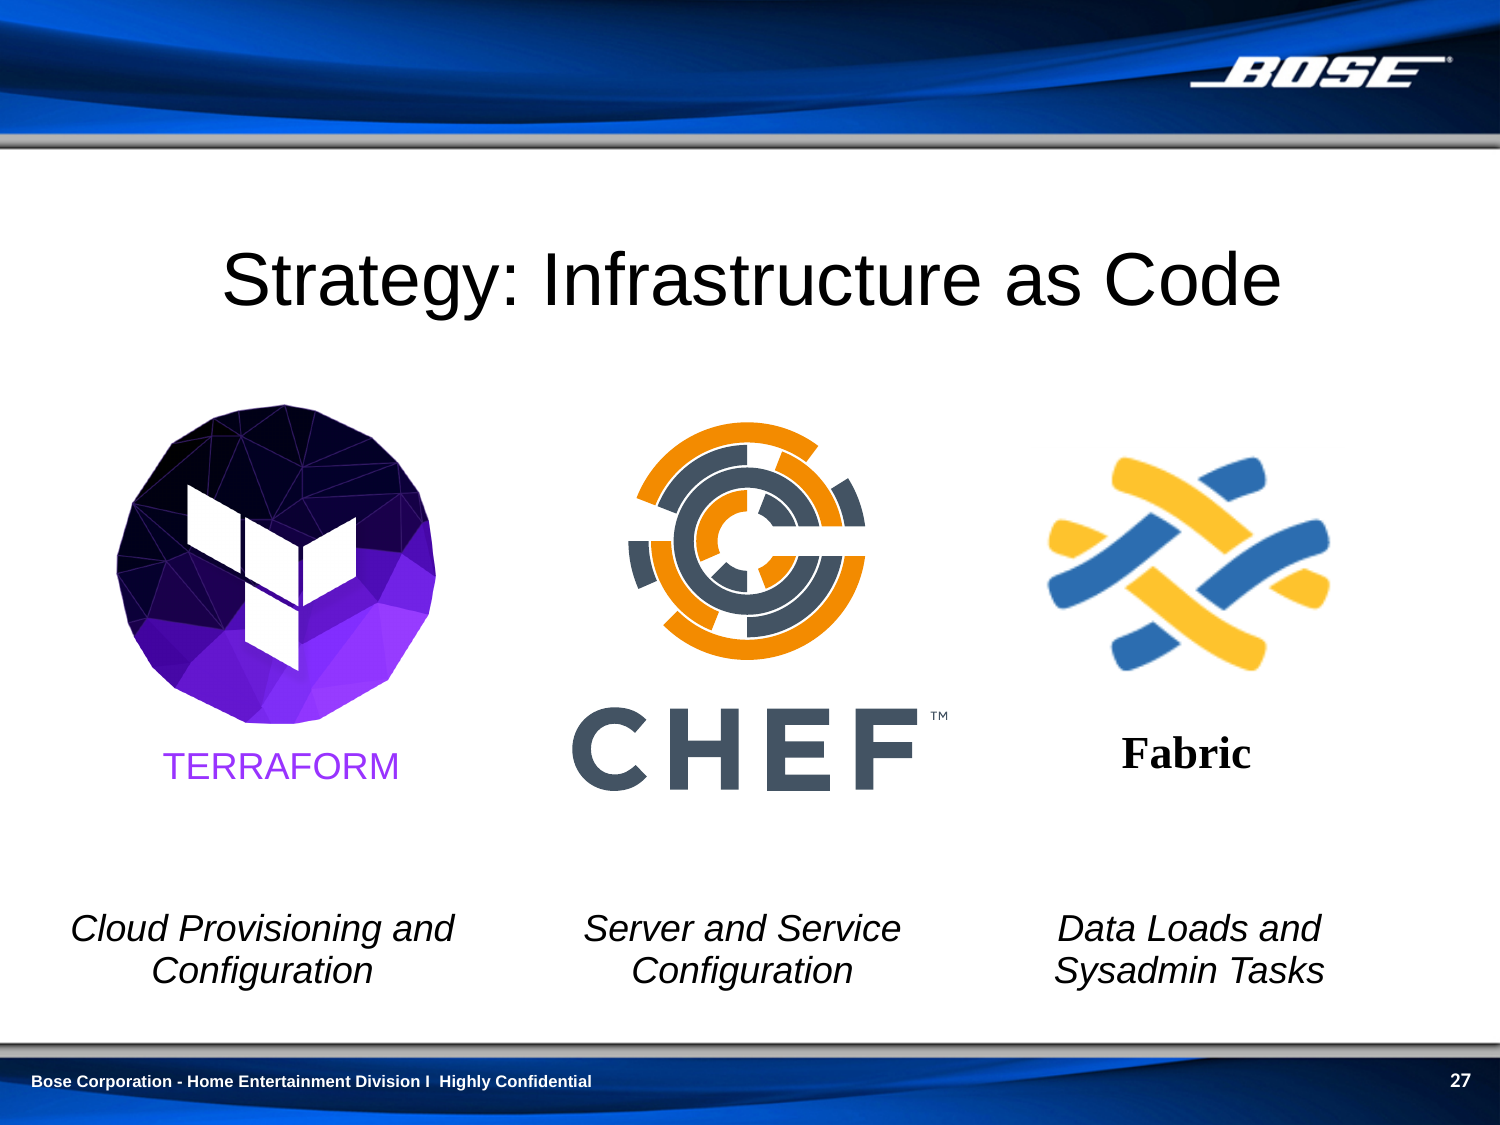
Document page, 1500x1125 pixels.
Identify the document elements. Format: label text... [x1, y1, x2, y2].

text_box Server and Service Configuration [510, 900, 956, 999]
picture [0, 0, 1500, 1125]
text_box Fabric [1106, 720, 1287, 796]
text_box TERRAFORM [146, 738, 417, 796]
text_box Cloud Provisioning and Configuration [30, 900, 496, 999]
text_box Data Loads and Sysadmin Tasks [956, 900, 1422, 999]
text_box Strategy: Infrastructure as Code [77, 196, 1428, 356]
